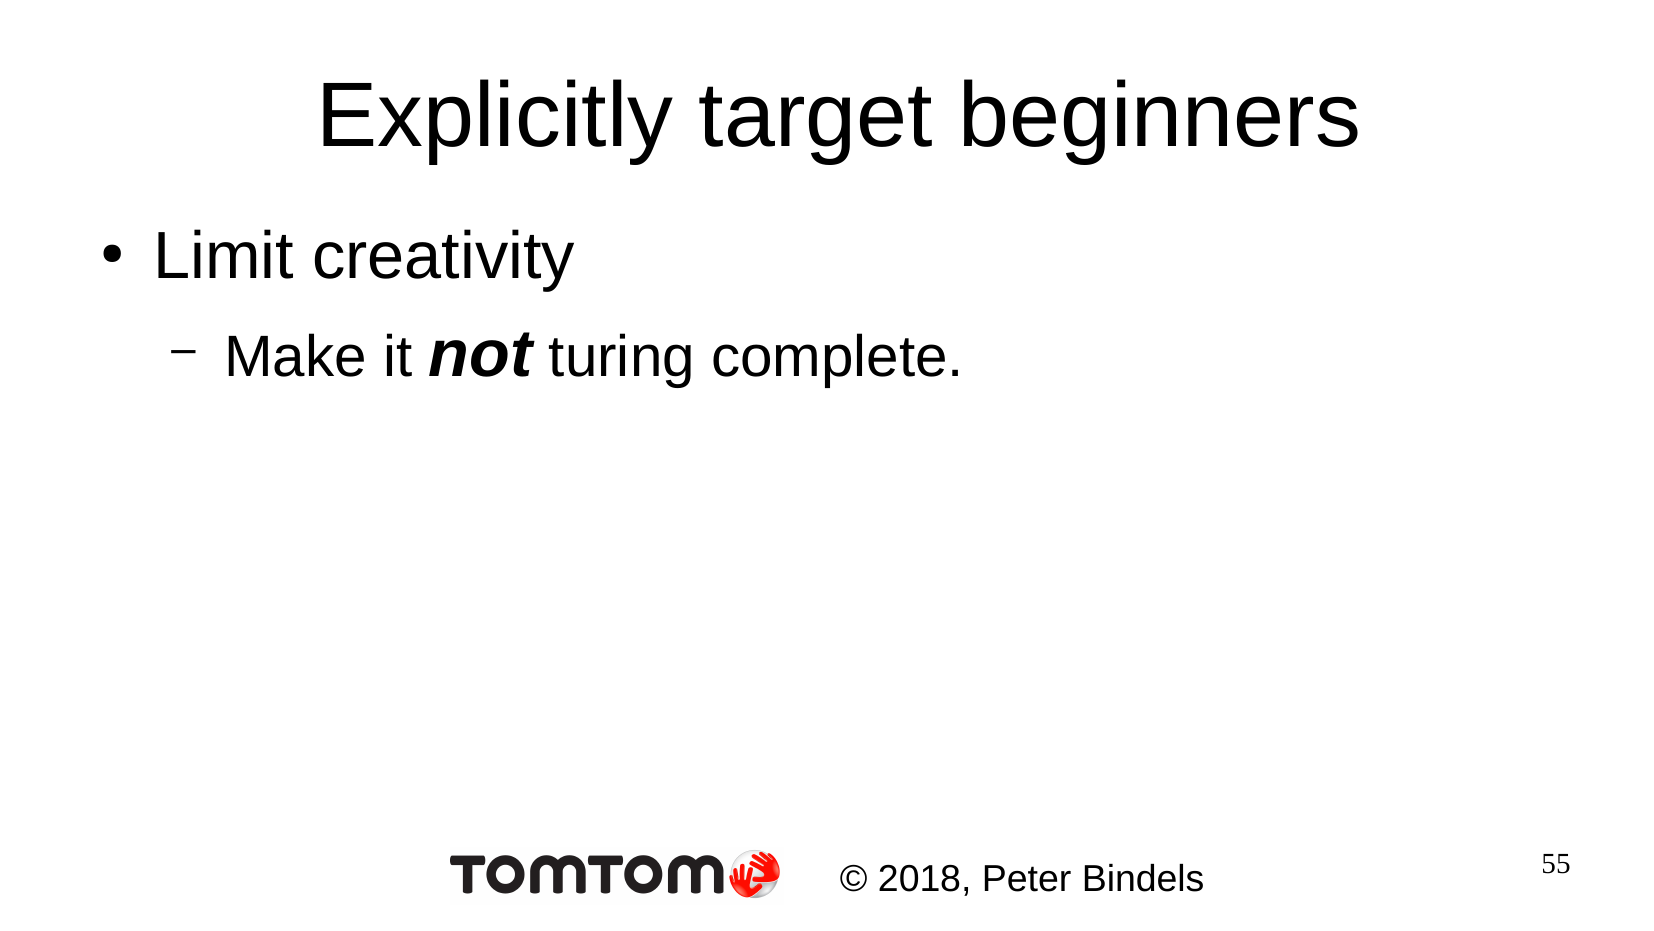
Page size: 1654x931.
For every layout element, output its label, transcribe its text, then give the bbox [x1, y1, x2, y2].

picture [450, 847, 784, 905]
title Explicitly target beginners [82, 37, 1571, 193]
list Limit creativity Make it not turing complete. [82, 217, 1571, 758]
